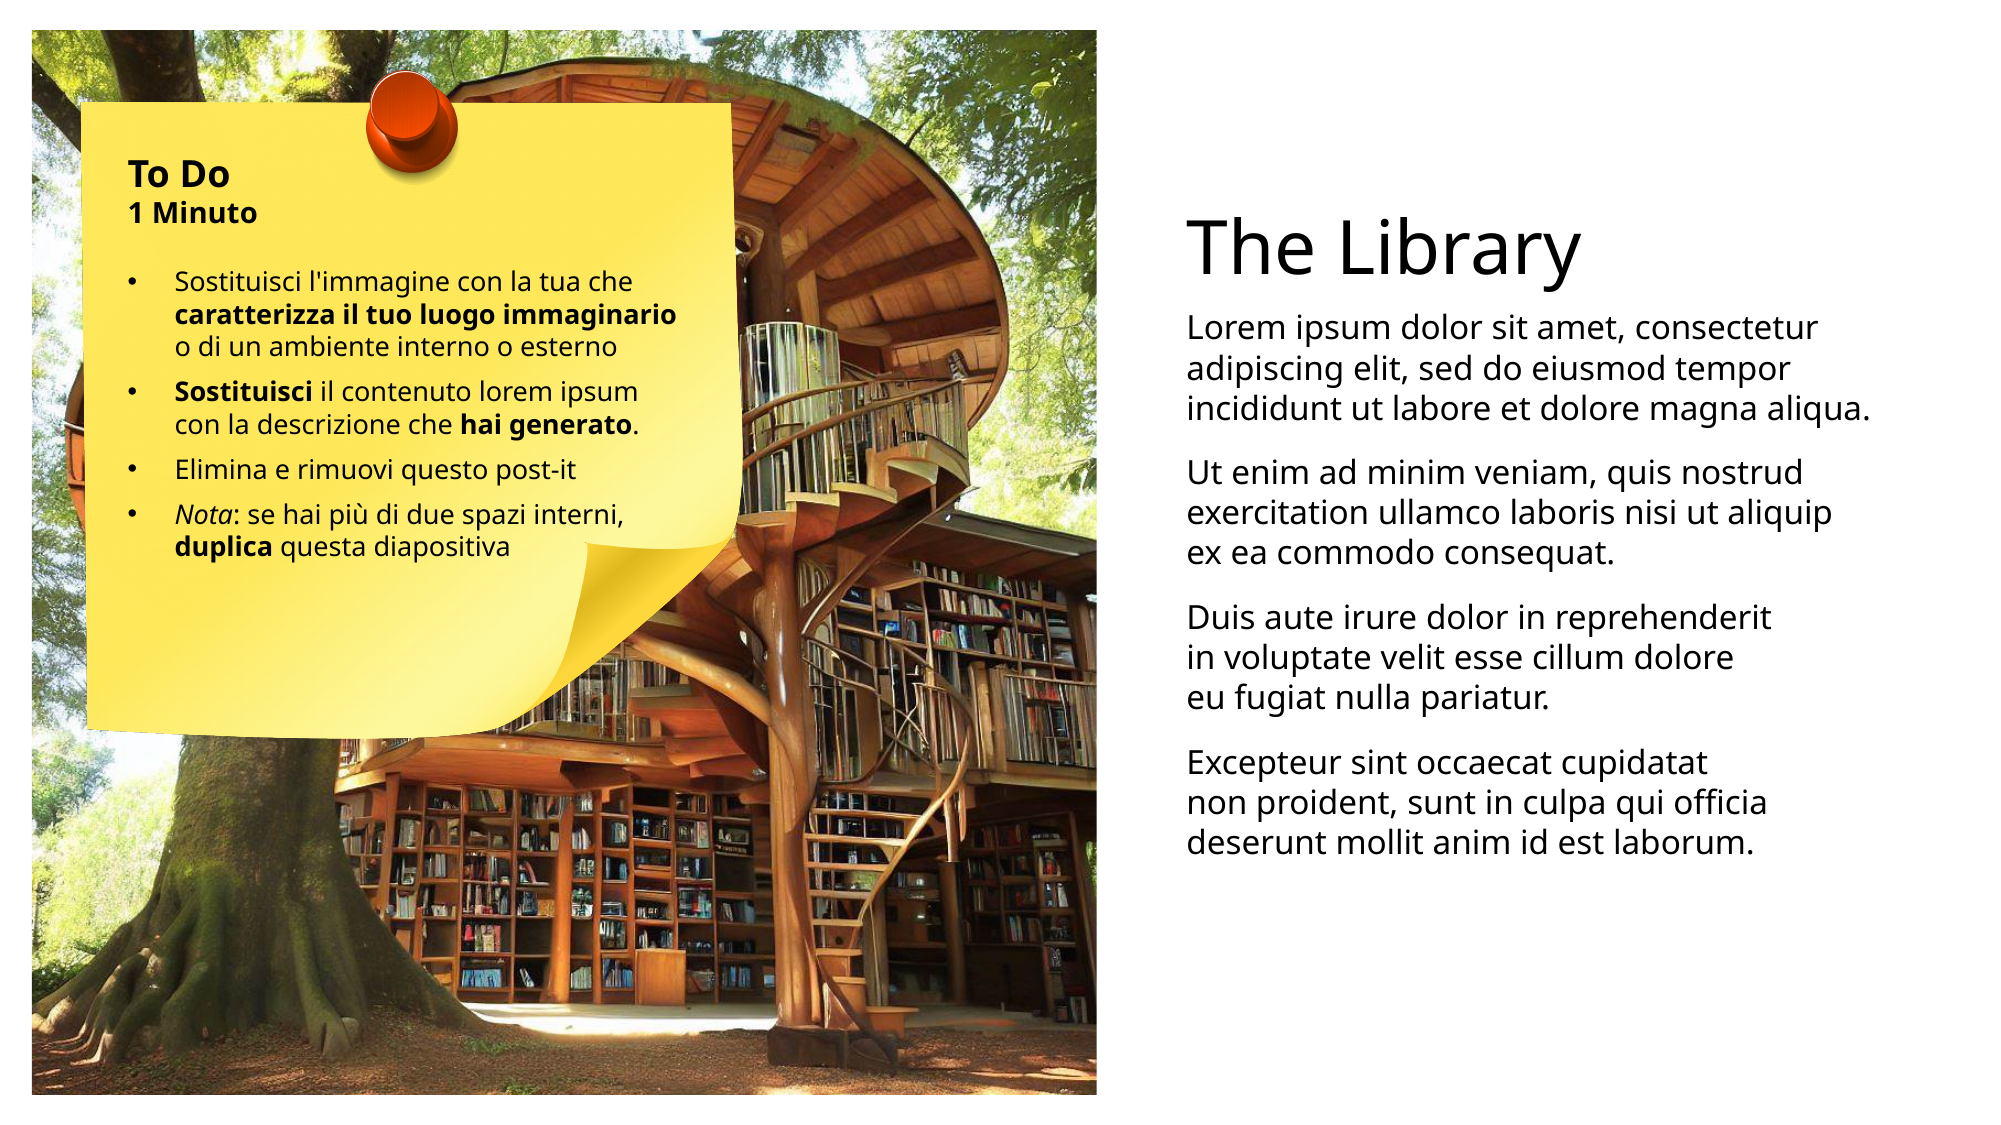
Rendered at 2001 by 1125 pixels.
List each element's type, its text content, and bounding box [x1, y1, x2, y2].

picture [31, 30, 1097, 1095]
text_box Lorem ipsum dolor sit amet, consectetur adipiscing elit, sed do eiusmod tempor incididunt ut labore et dolore magna aliqua. Ut enim ad minim veniam, quis nostrud exercitation ullamco laboris nisi ut aliquip ex ea commodo consequat. Duis aute irure dolor in reprehenderit in voluptate velit esse cillum dolore eu fugiat nulla pariatur. Excepteur sint occaecat cupidatat non proident, sunt in culpa qui officia deserunt mollit anim id est laborum. [1171, 299, 1950, 869]
text_box The Library [1171, 191, 1750, 297]
text_box To Do 1 Minuto Sostituisci l'immagine con la tua che caratterizza il tuo luogo immaginario o di un ambiente interno o esterno Sostituisci il contenuto lorem ipsum con la descrizione che hai generato. Elimina e rimuovi questo post-it Nota: se hai più di due spazi interni, duplica questa diapositiva [112, 142, 708, 570]
